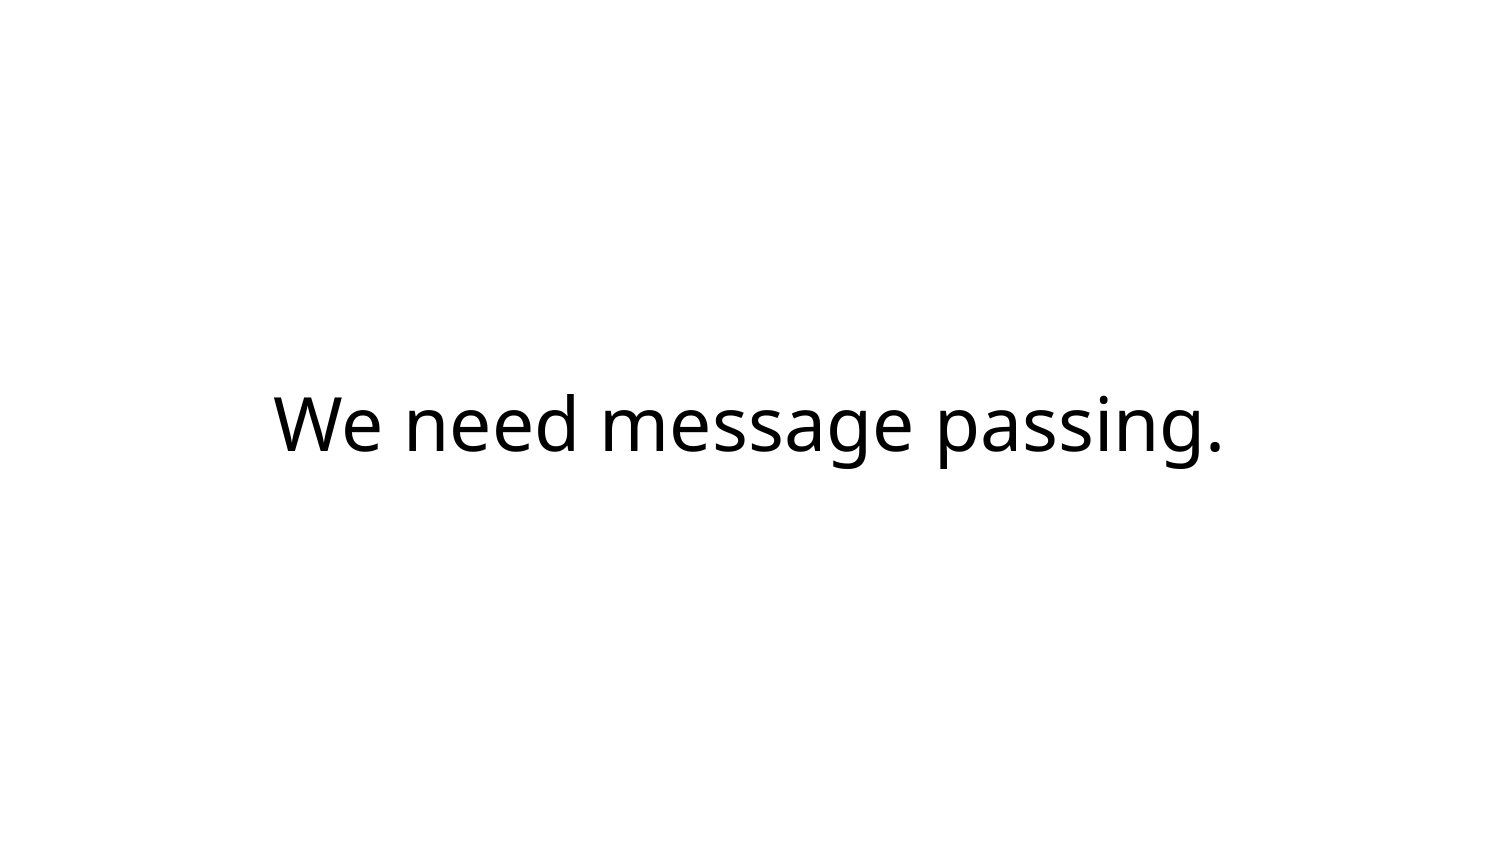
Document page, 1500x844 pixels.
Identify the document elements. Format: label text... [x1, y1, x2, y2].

title We need message passing. [51, 352, 1449, 491]
